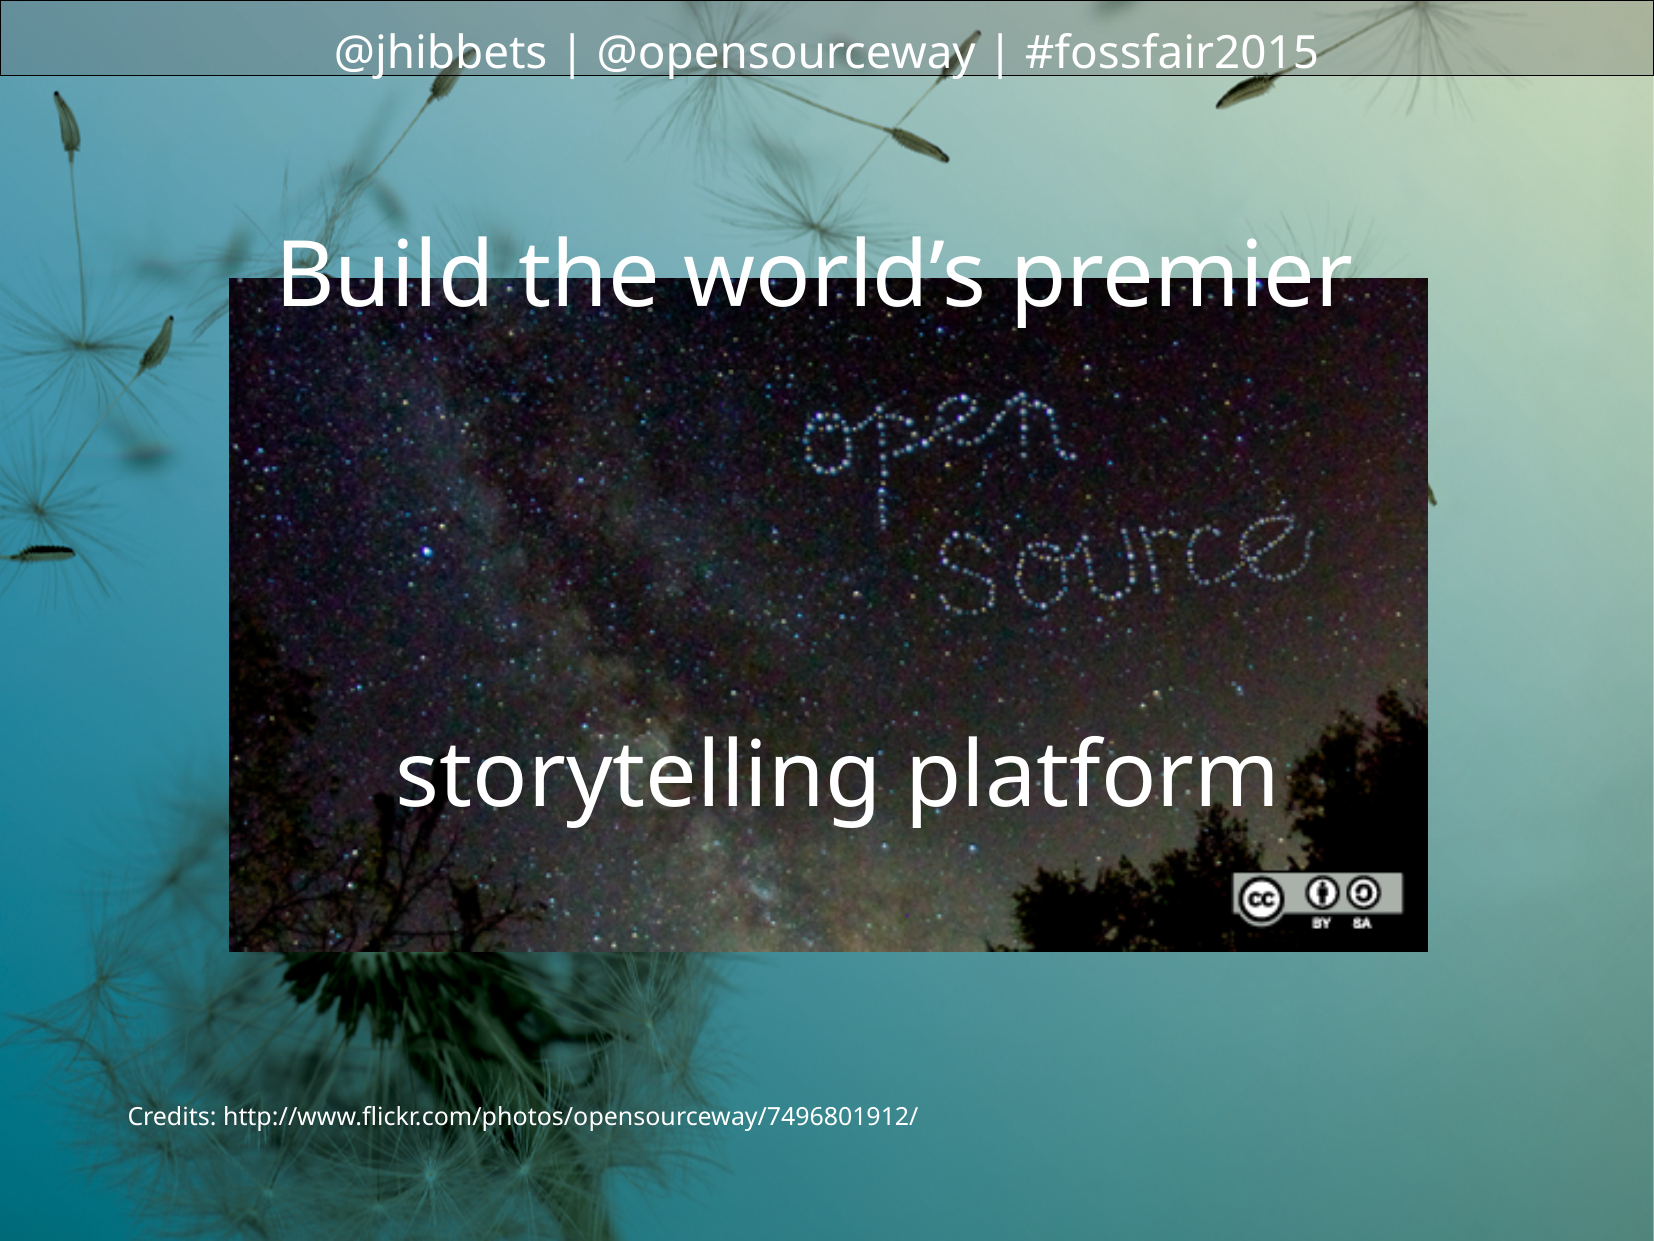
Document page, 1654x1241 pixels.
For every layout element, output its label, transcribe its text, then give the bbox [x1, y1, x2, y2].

text_box Credits: http://www.flickr.com/photos/opensourceway/7496801912/ [112, 1091, 1171, 1132]
picture [0, 76, 1654, 1241]
title Build the world’s premier storytelling platform [82, 291, 1571, 751]
